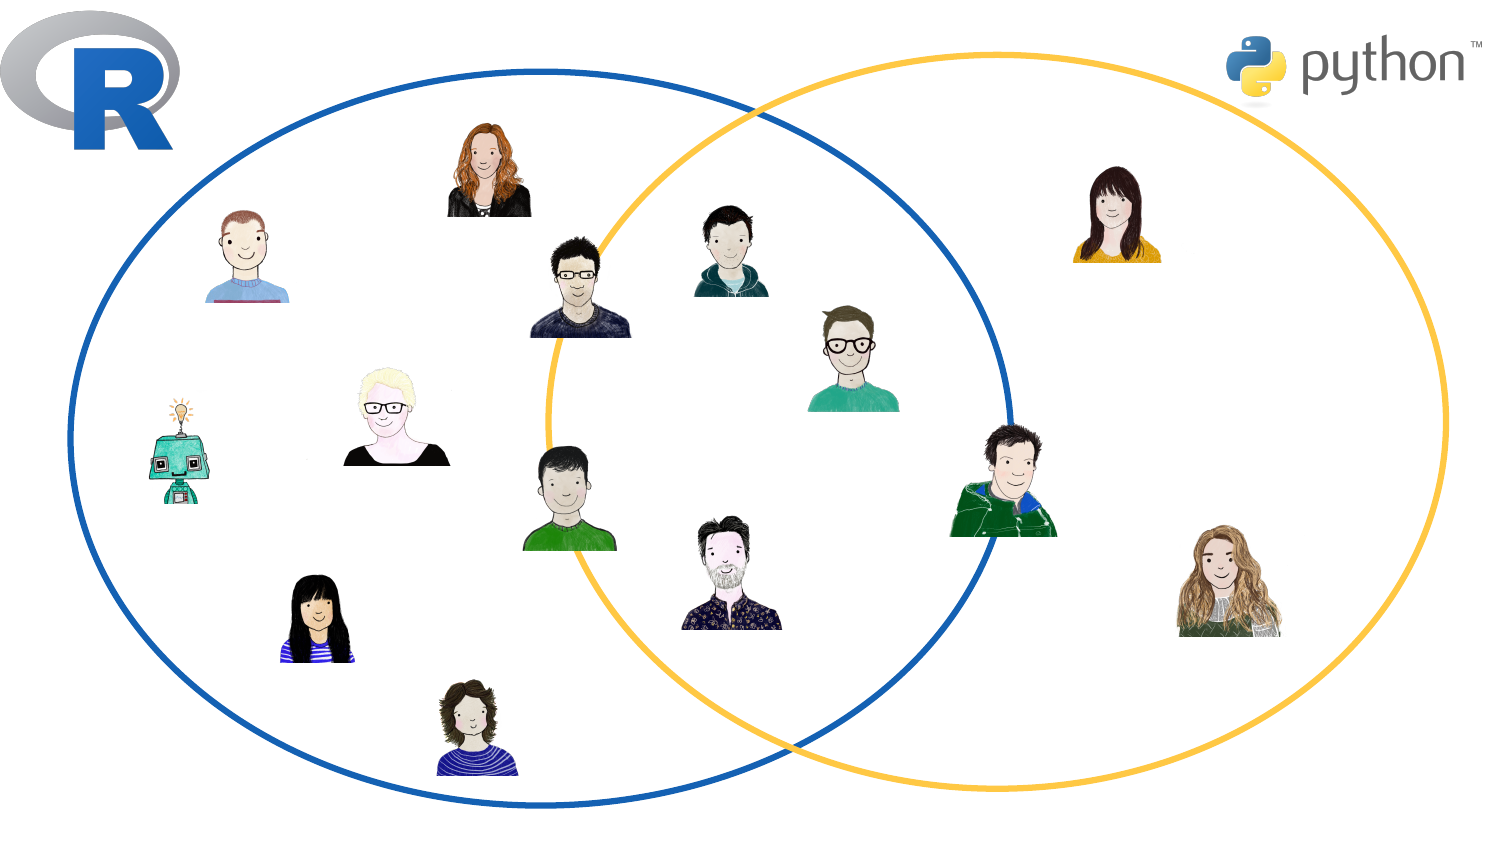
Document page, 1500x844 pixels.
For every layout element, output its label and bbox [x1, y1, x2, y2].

picture [248, 562, 383, 663]
picture [507, 224, 658, 338]
picture [107, 390, 258, 504]
picture [1046, 0, 1500, 263]
picture [172, 190, 323, 303]
picture [0, 10, 180, 150]
picture [417, 103, 568, 217]
picture [1141, 503, 1319, 637]
picture [486, 429, 819, 630]
picture [306, 343, 469, 466]
picture [398, 662, 549, 776]
picture [662, 196, 1102, 538]
